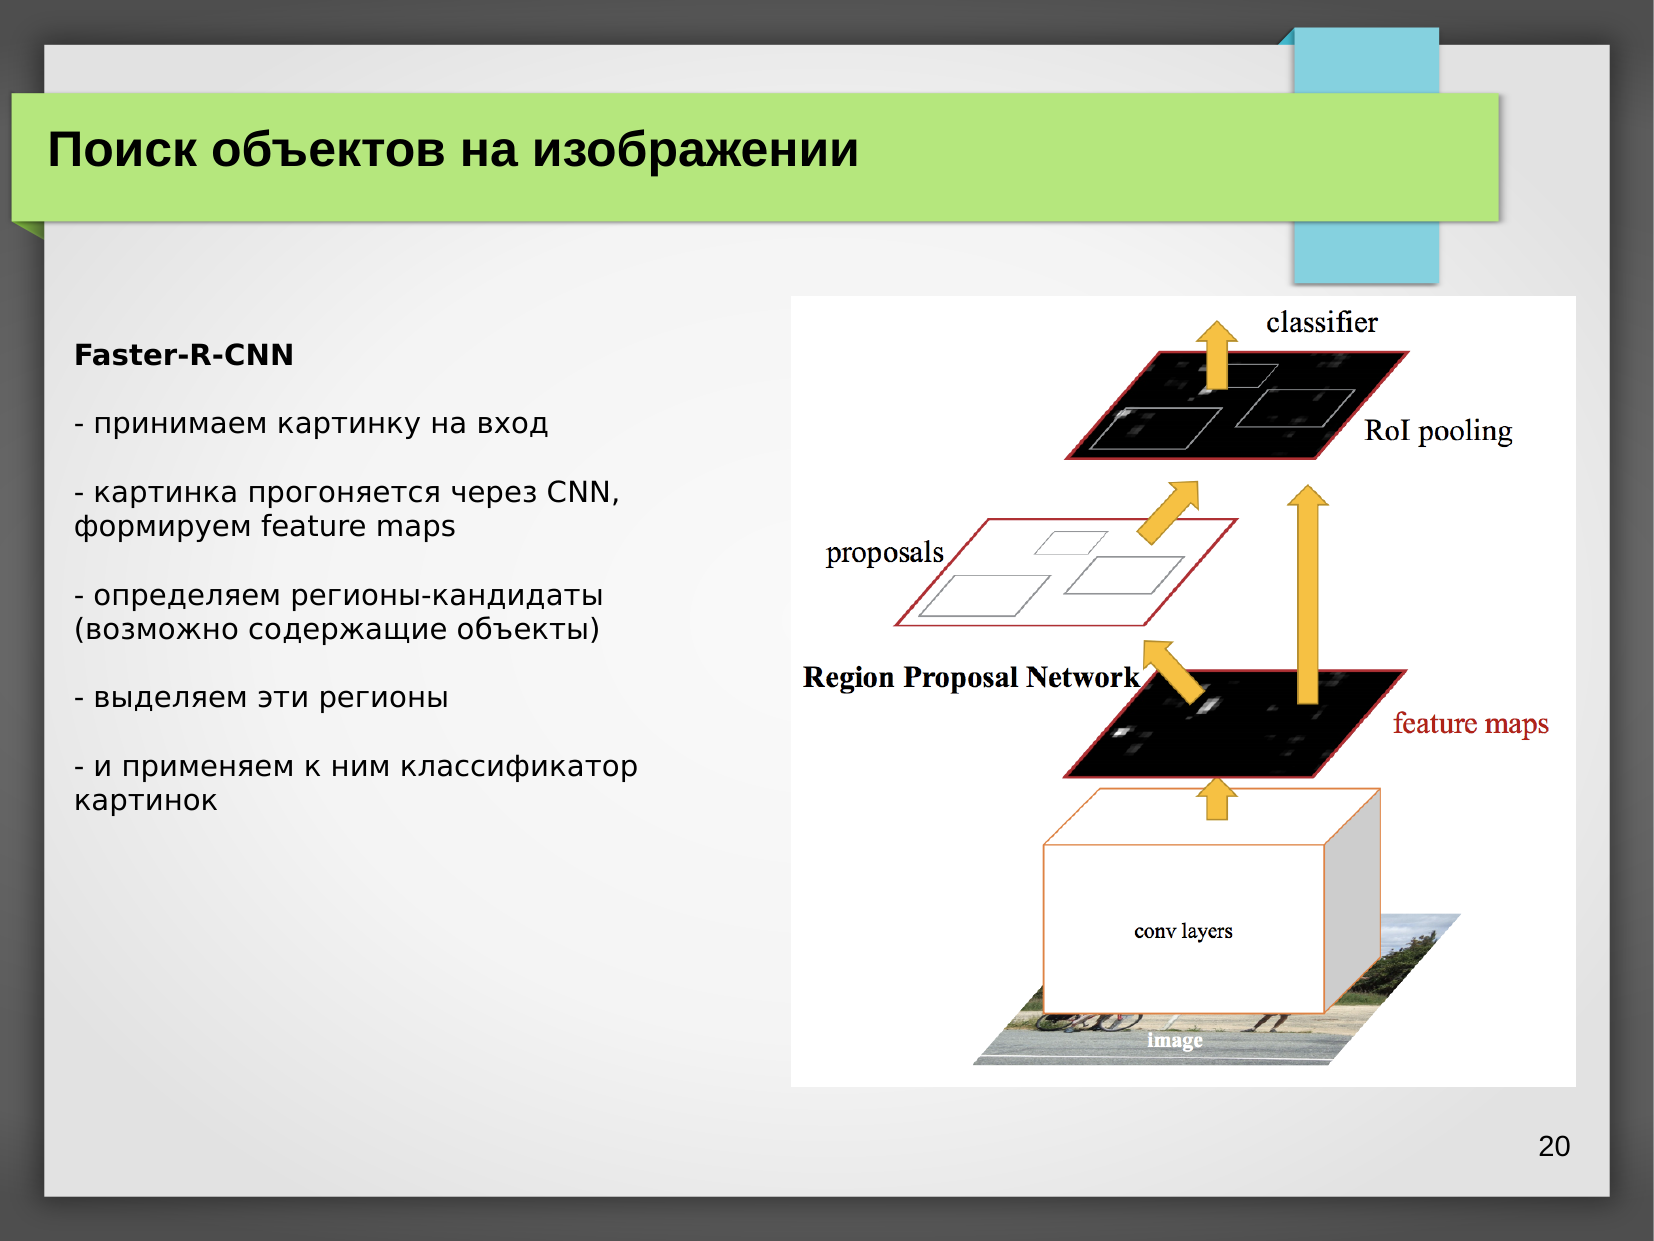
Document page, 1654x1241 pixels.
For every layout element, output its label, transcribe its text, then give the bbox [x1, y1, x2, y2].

picture [0, 0, 1654, 1241]
title Поиск объектов на изображении [47, 120, 1004, 177]
text_box Faster-R-CNN - принимаем картинку на вход - картинка прогоняется через CNN, формируем feature maps - определяем регионы-кандидаты (возможно содержащие объекты) - выделяем эти регионы - и применяем к ним классификатор картинок [59, 330, 791, 922]
